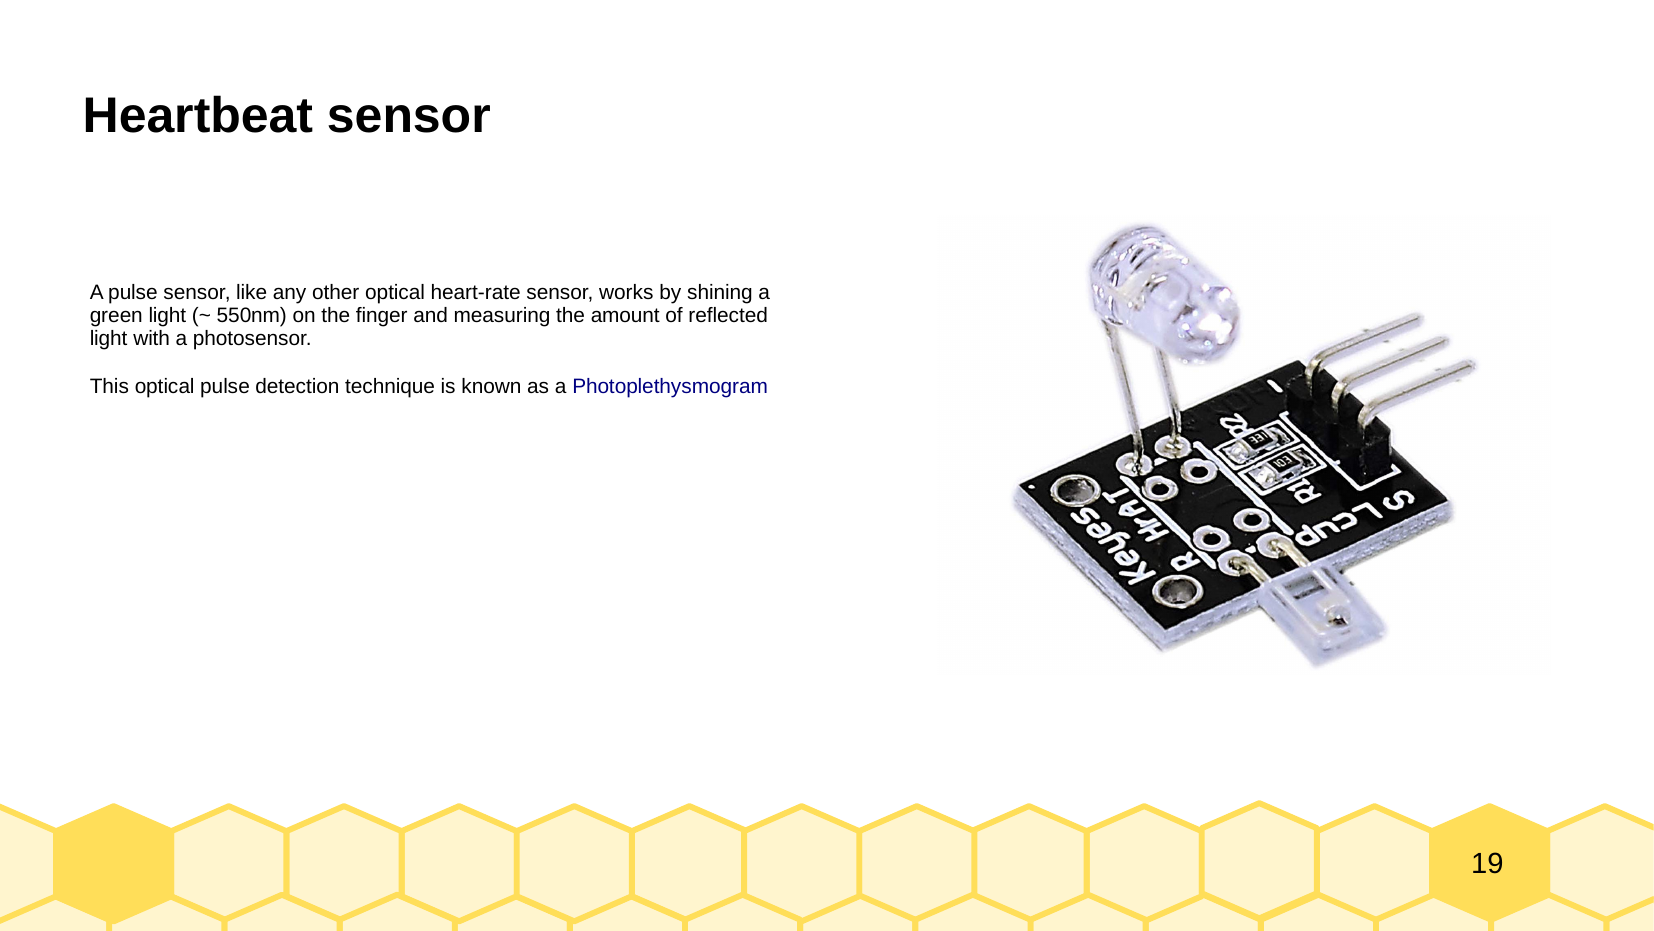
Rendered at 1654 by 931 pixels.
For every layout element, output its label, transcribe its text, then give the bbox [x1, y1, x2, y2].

picture [937, 215, 1551, 676]
text_box A pulse sensor, like any other optical heart-rate sensor, works by shining a green light (~ 550nm) on the finger and measuring the amount of reflected light with a photosensor. This optical pulse detection technique is known as a Photoplethysmogram [75, 225, 788, 751]
title Heartbeat sensor [82, 37, 1571, 193]
